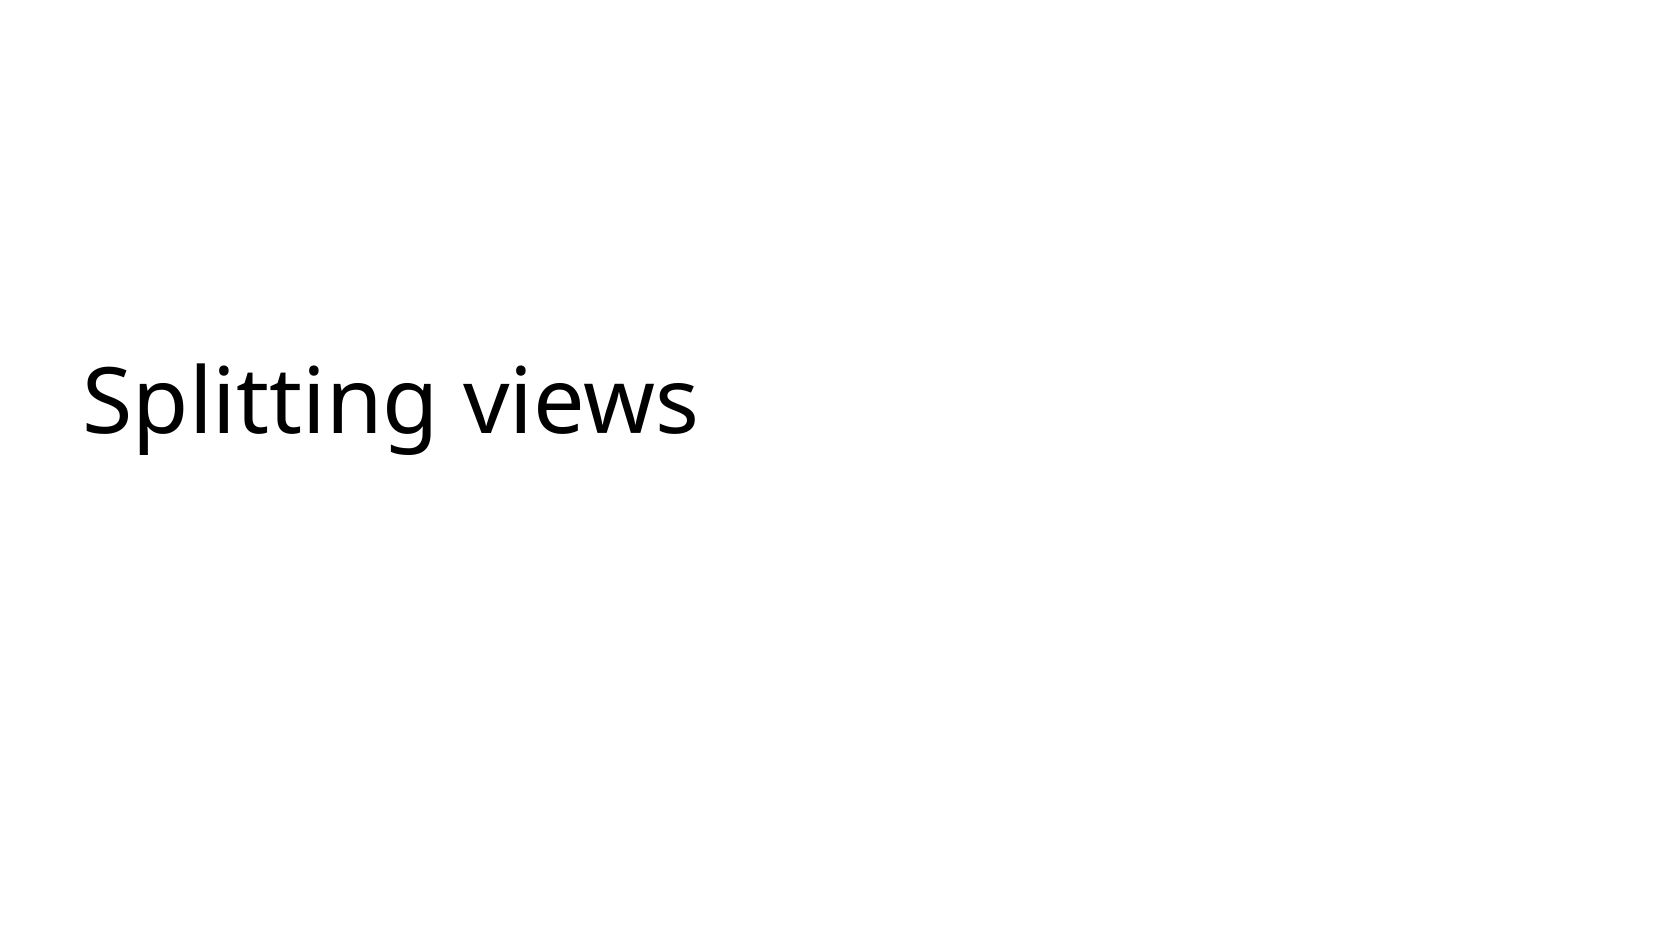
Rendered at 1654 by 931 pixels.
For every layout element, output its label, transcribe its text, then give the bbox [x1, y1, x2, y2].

title Splitting views [82, 320, 1571, 476]
